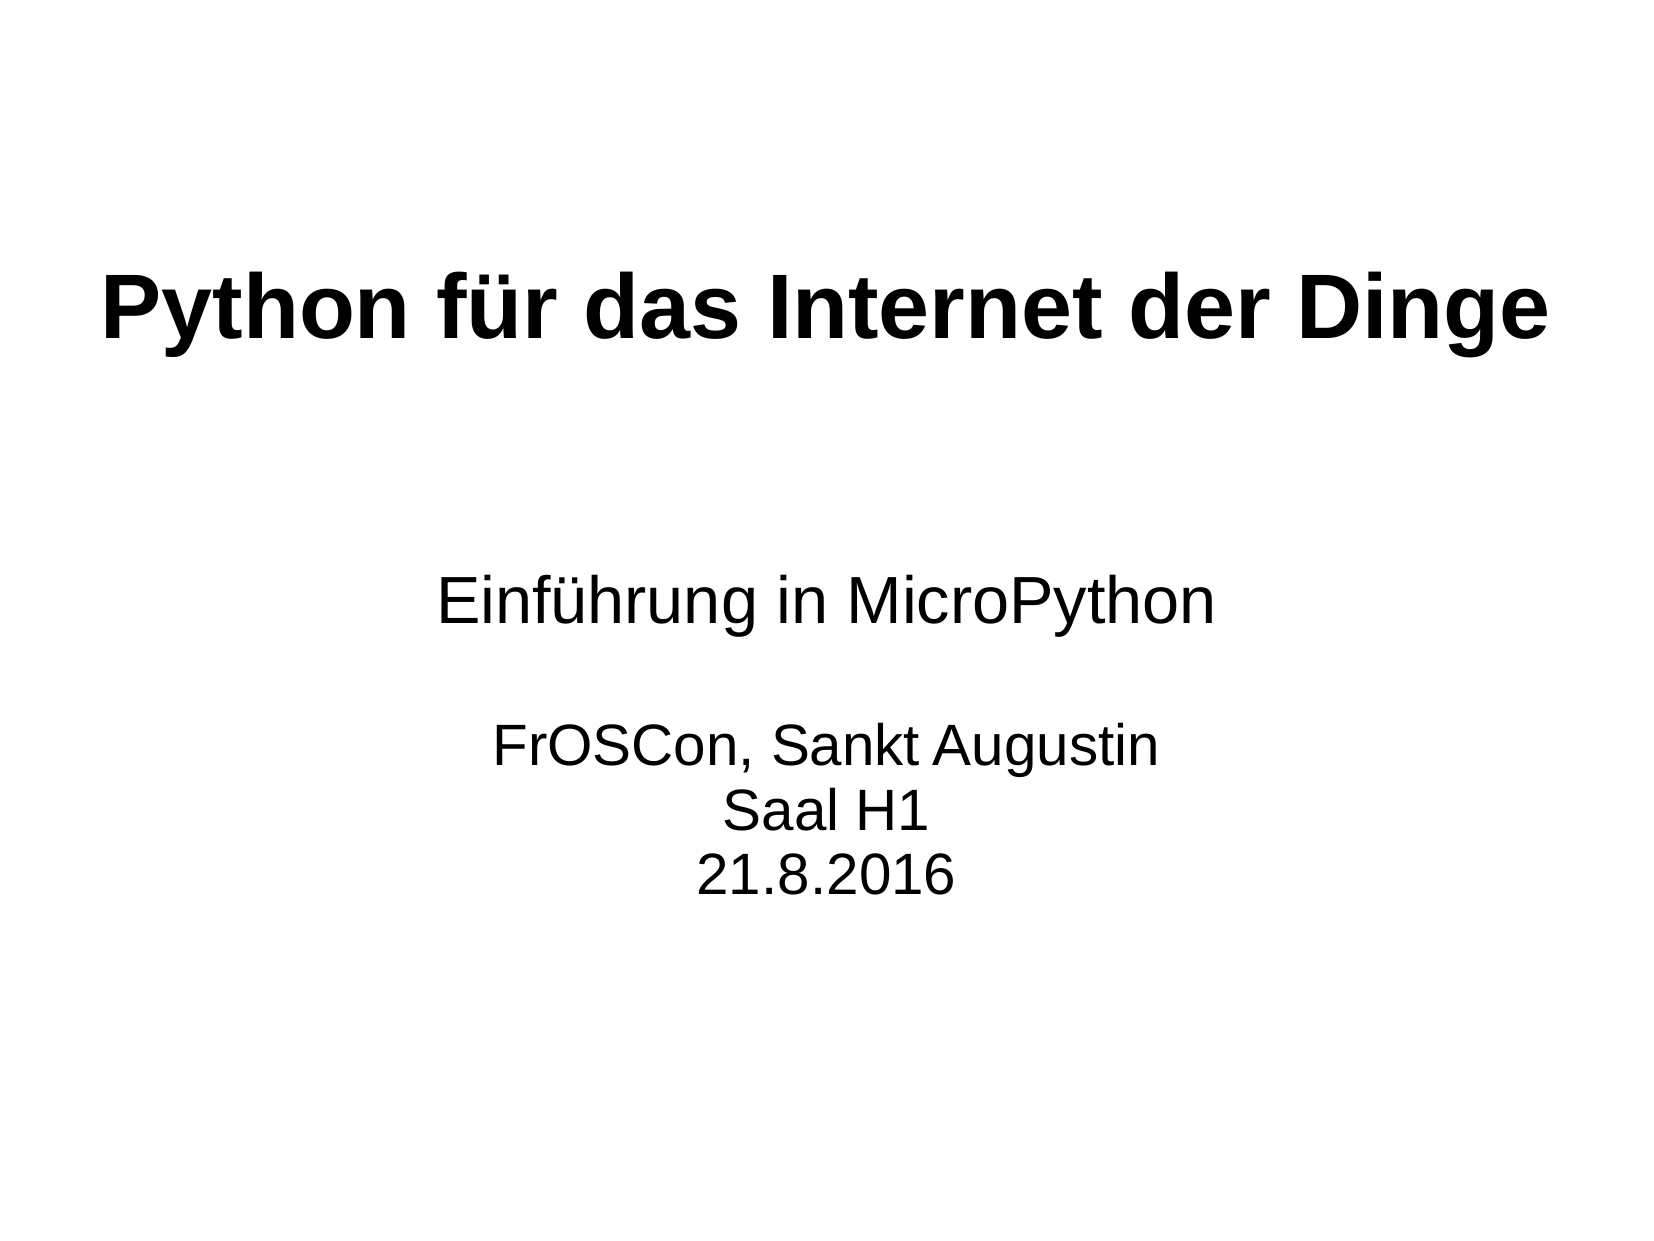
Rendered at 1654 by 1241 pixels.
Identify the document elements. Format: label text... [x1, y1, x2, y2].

subtitle Einführung in MicroPython FrOSCon, Sankt Augustin Saal H1 21.8.2016 [82, 460, 1571, 1010]
title Python für das Internet der Dinge [82, 129, 1571, 460]
